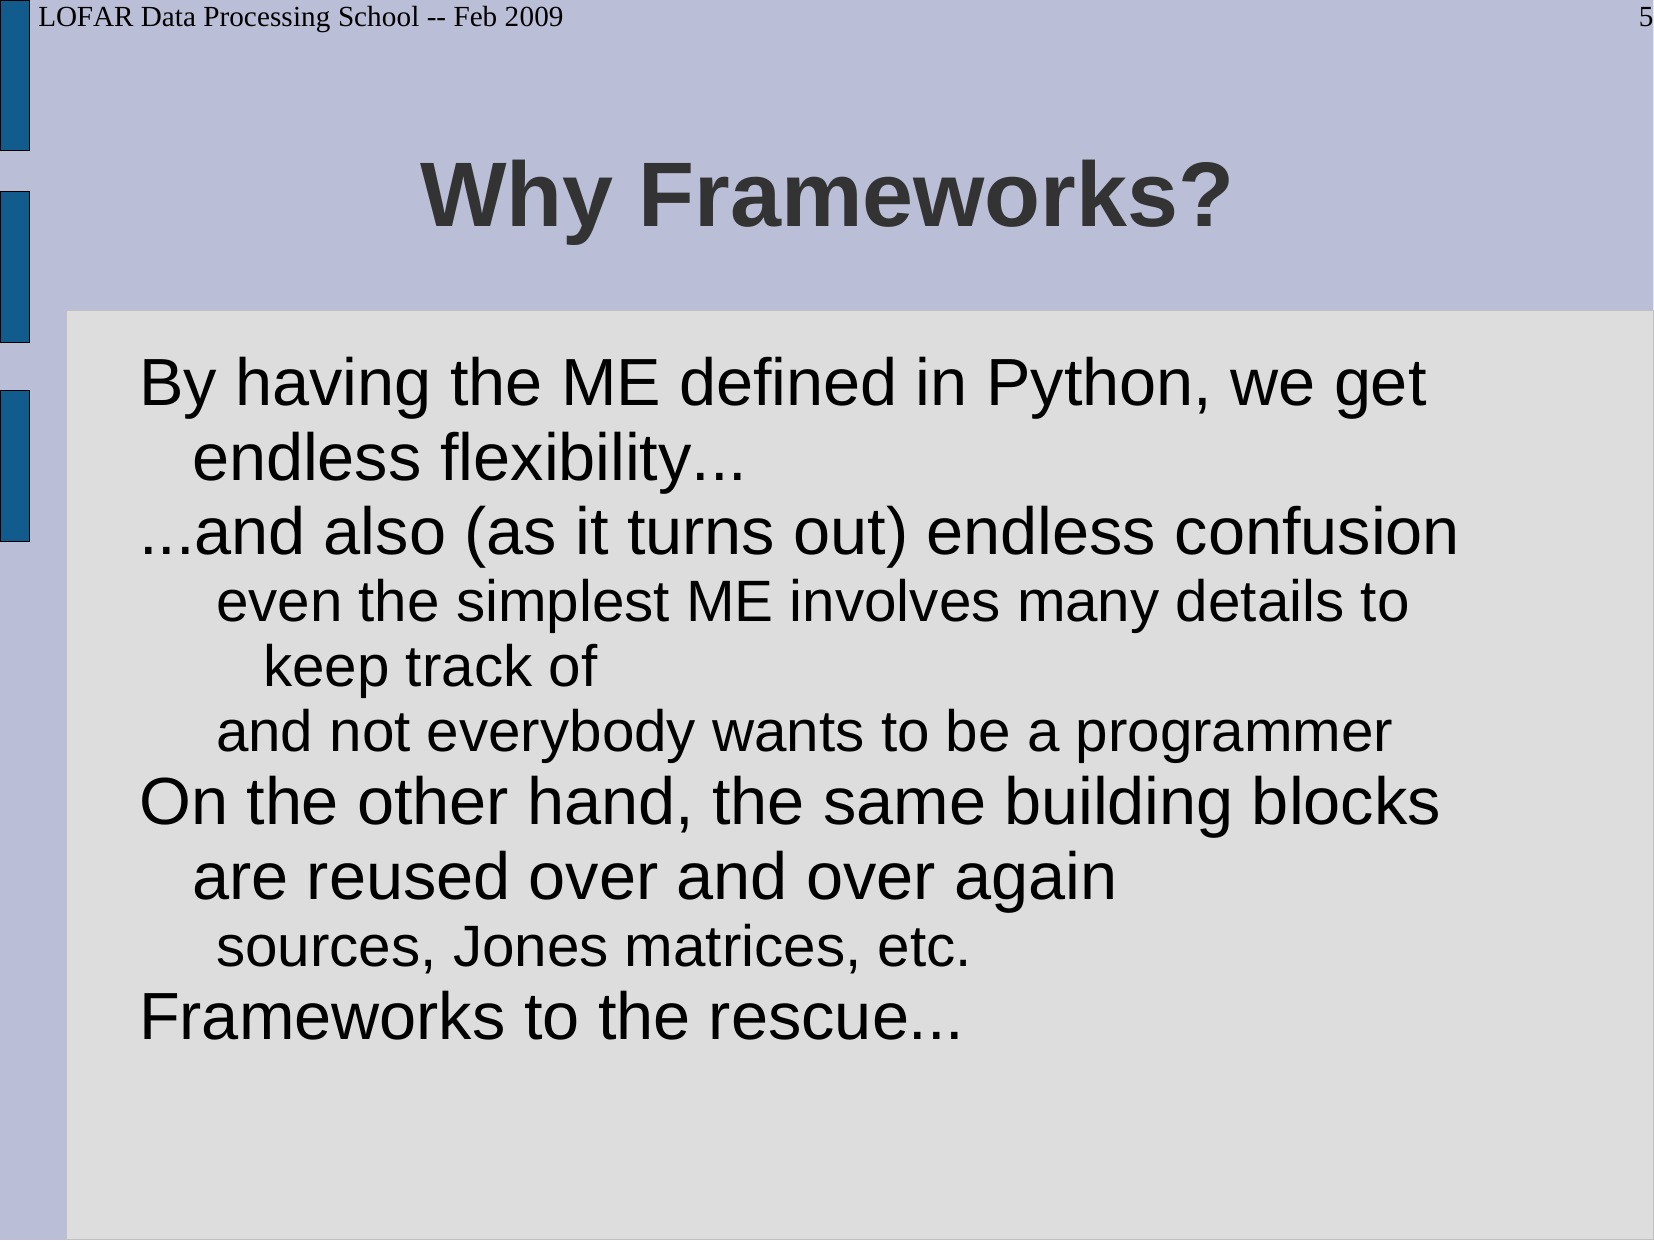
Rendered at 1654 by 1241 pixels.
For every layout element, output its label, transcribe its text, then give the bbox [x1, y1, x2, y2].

list By having the ME defined in Python, we get endless flexibility... ...and also (as it turns out) endless confusion even the simplest ME involves many details to keep track of and not everybody wants to be a programmer On the other hand, the same building blocks are reused over and over again sources, Jones matrices, etc. Frameworks to the rescue... [121, 344, 1534, 1161]
title Why Frameworks? [121, 91, 1534, 299]
